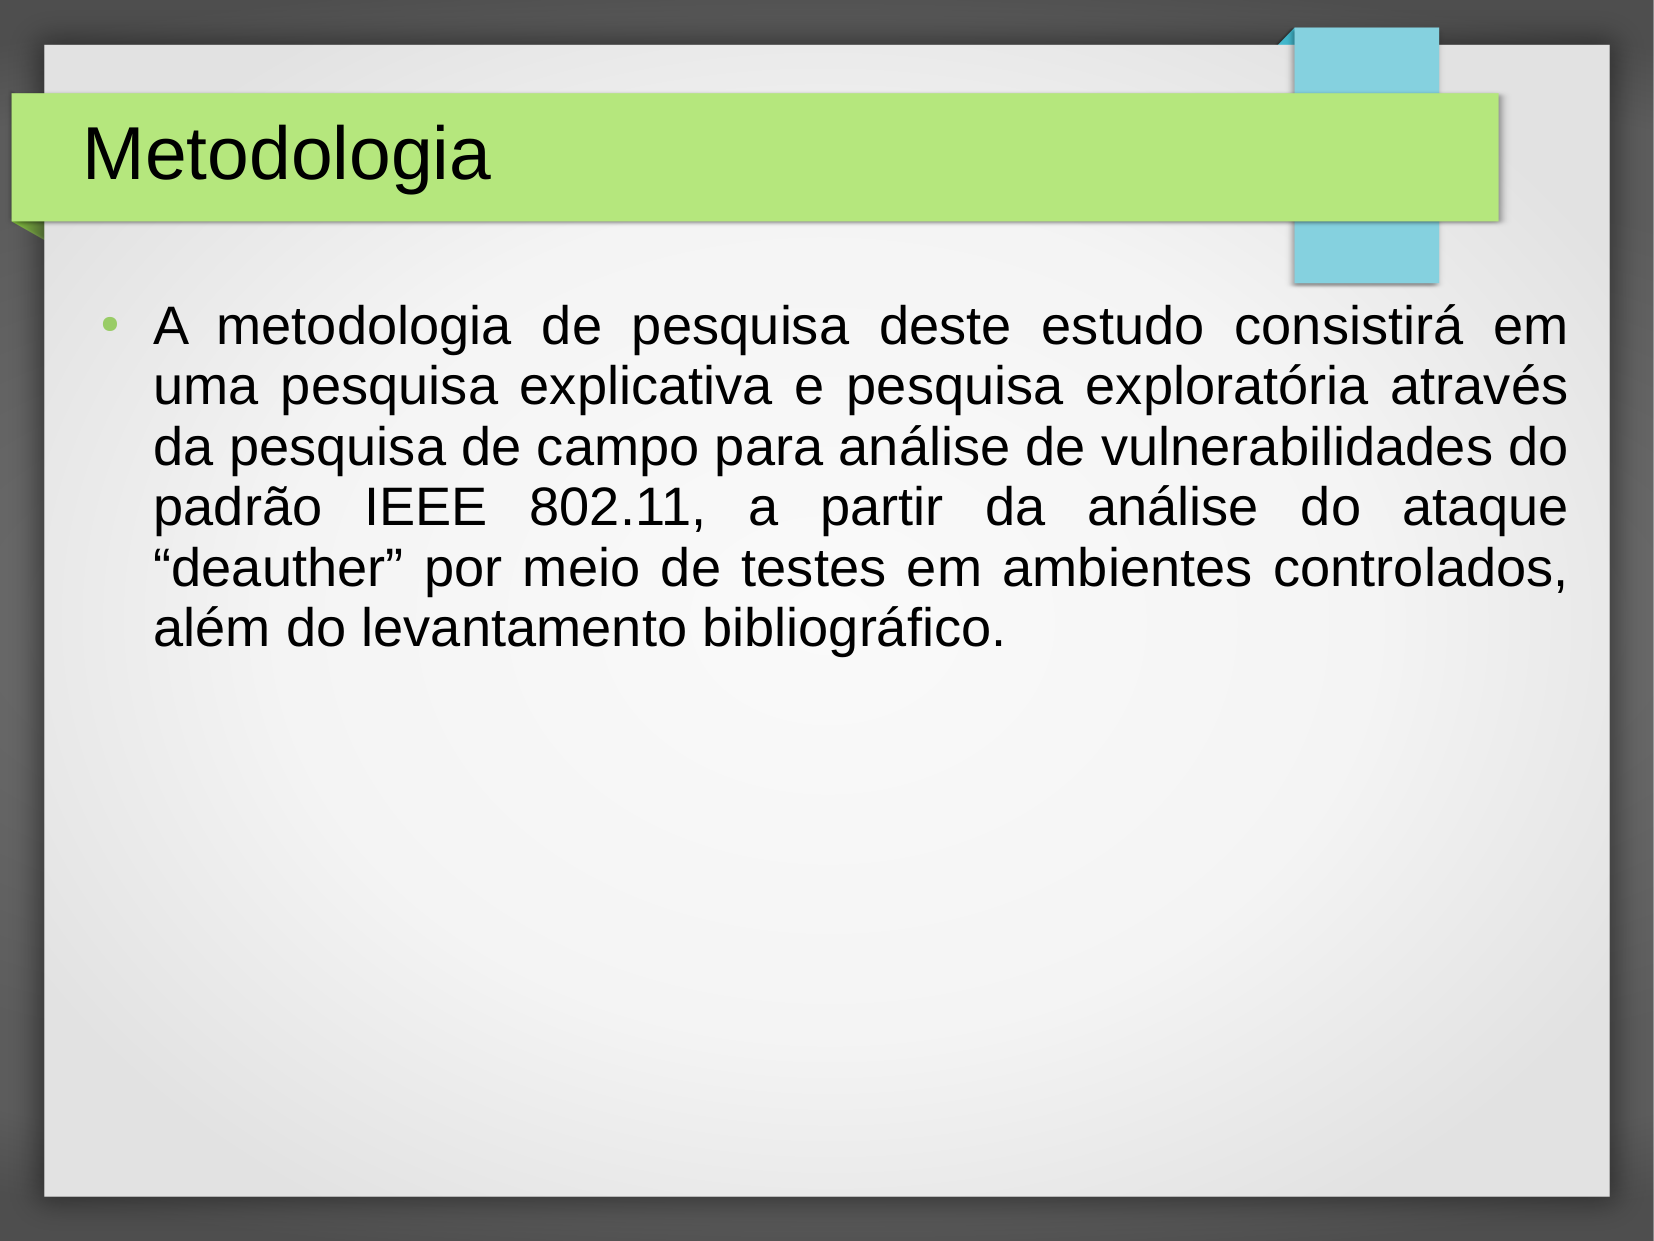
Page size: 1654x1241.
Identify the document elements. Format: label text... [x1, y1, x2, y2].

picture [0, 0, 1654, 1241]
title Metodologia [82, 94, 1264, 213]
list A metodologia de pesquisa deste estudo consistirá em uma pesquisa explicativa e pesquisa exploratória através da pesquisa de campo para análise de vulnerabilidades do padrão IEEE 802.11, a partir da análise do ataque “deauther” por meio de testes em ambientes controlados, além do levantamento bibliográfico. [82, 295, 1571, 1015]
